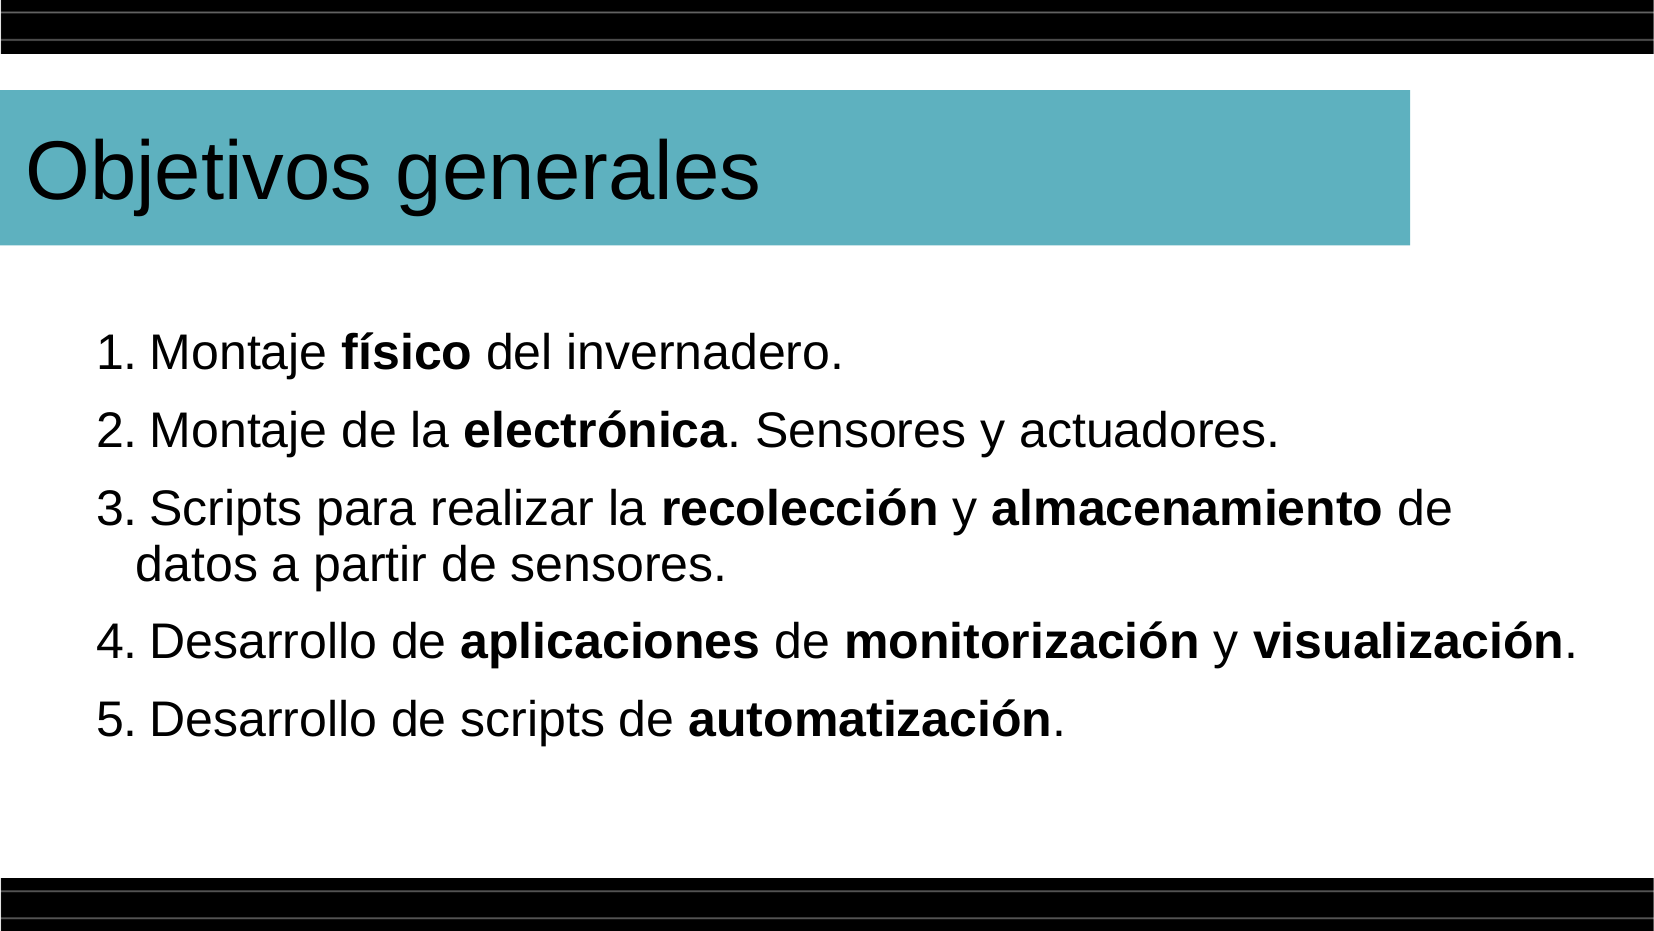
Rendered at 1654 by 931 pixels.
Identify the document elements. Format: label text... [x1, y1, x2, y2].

title Objetivos generales [0, 90, 1411, 246]
picture [0, 0, 1654, 54]
picture [0, 878, 1654, 931]
list Montaje físico del invernadero. Montaje de la electrónica. Sensores y actuadores. Scripts para realizar la recolección y almacenamiento de datos a partir de sensores. Desarrollo de aplicaciones de monitorización y visualización. Desarrollo de scripts de automatización. [82, 324, 1589, 811]
